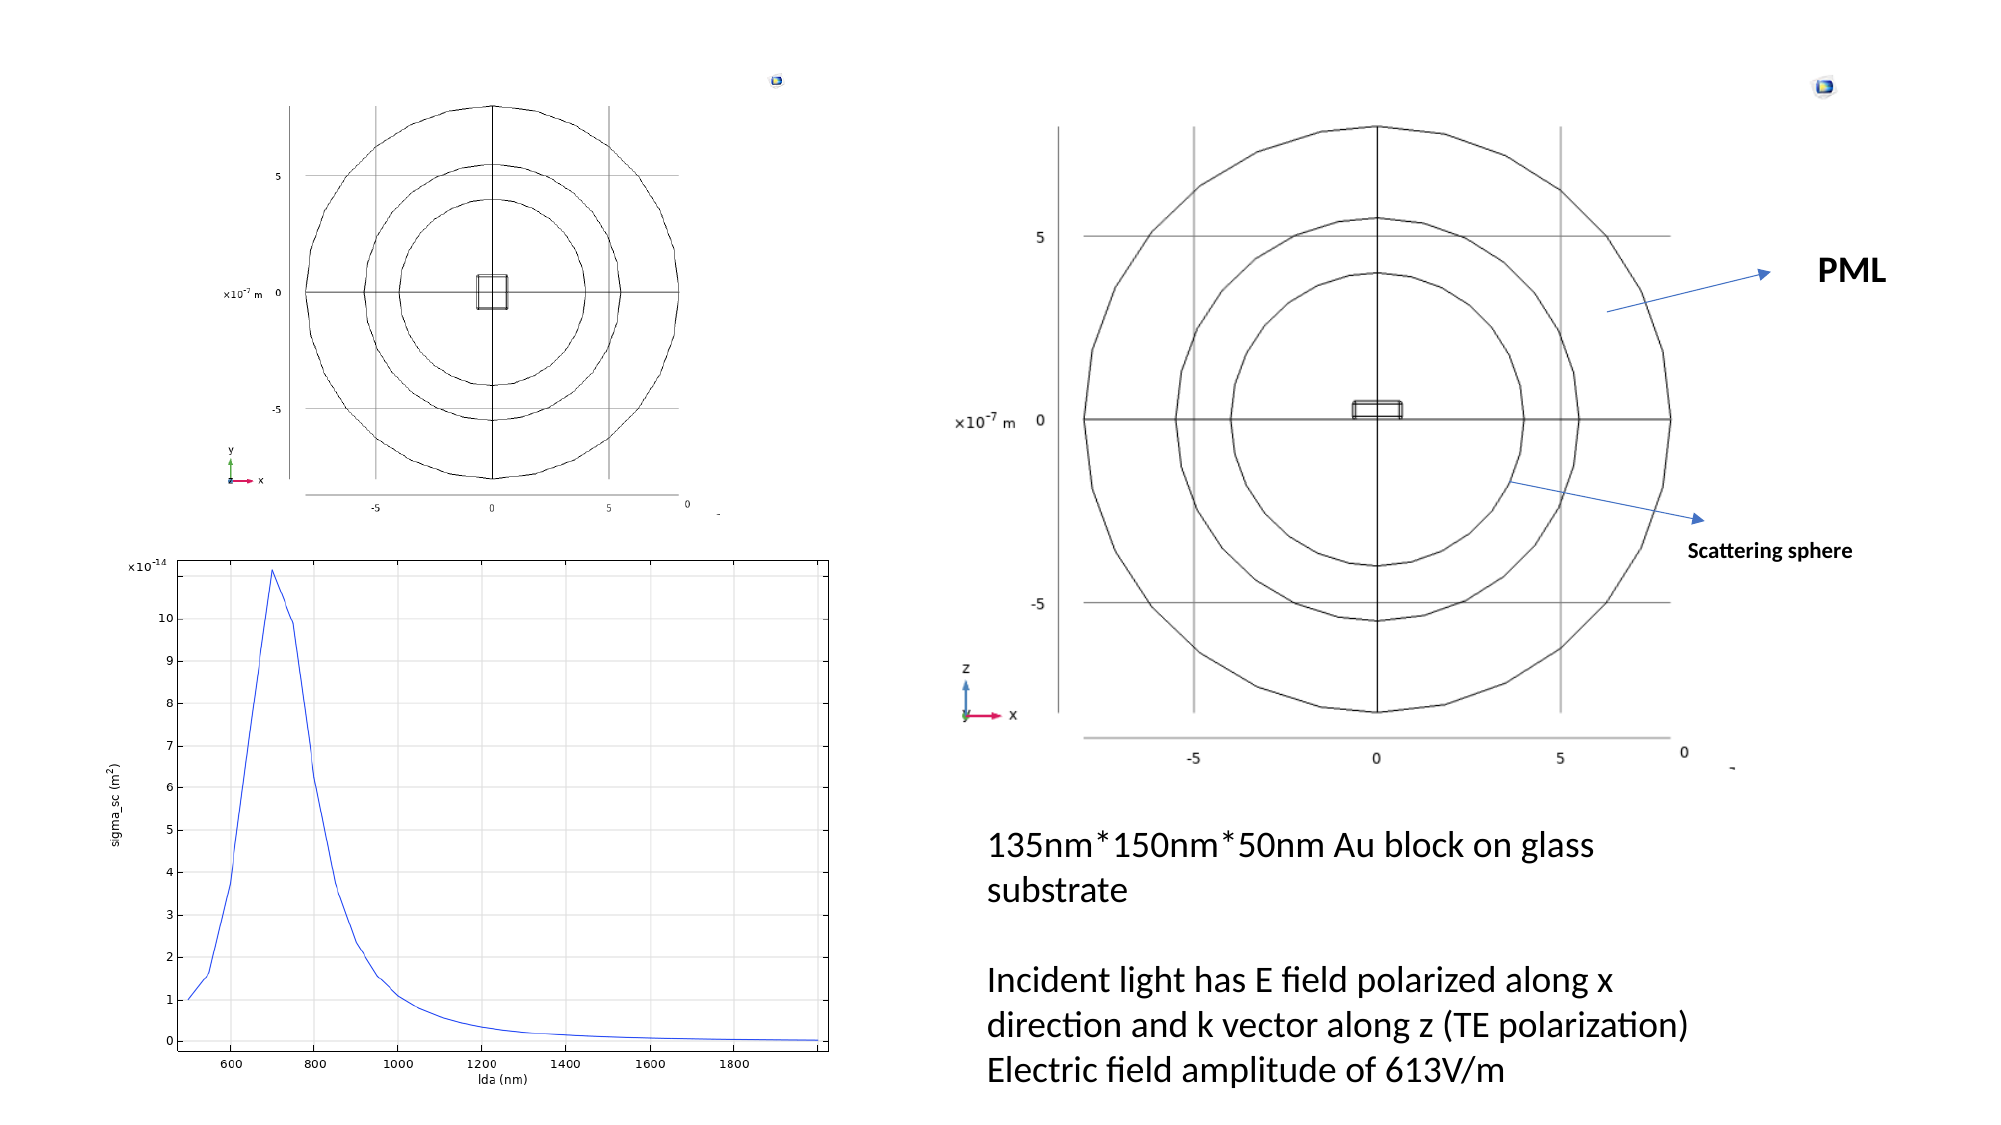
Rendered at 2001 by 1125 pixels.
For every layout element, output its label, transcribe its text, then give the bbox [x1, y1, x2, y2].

text_box 135nm*150nm*50nm Au block on glass substrate Incident light has E field polarized along x direction and k vector along z (TE polarization) Electric field amplitude of 613V/m [972, 813, 1736, 1098]
picture [103, 537, 834, 1089]
picture [196, 69, 788, 515]
text_box PML [1803, 238, 1922, 298]
picture [912, 69, 1843, 770]
text_box Scattering sphere [1673, 528, 1869, 571]
